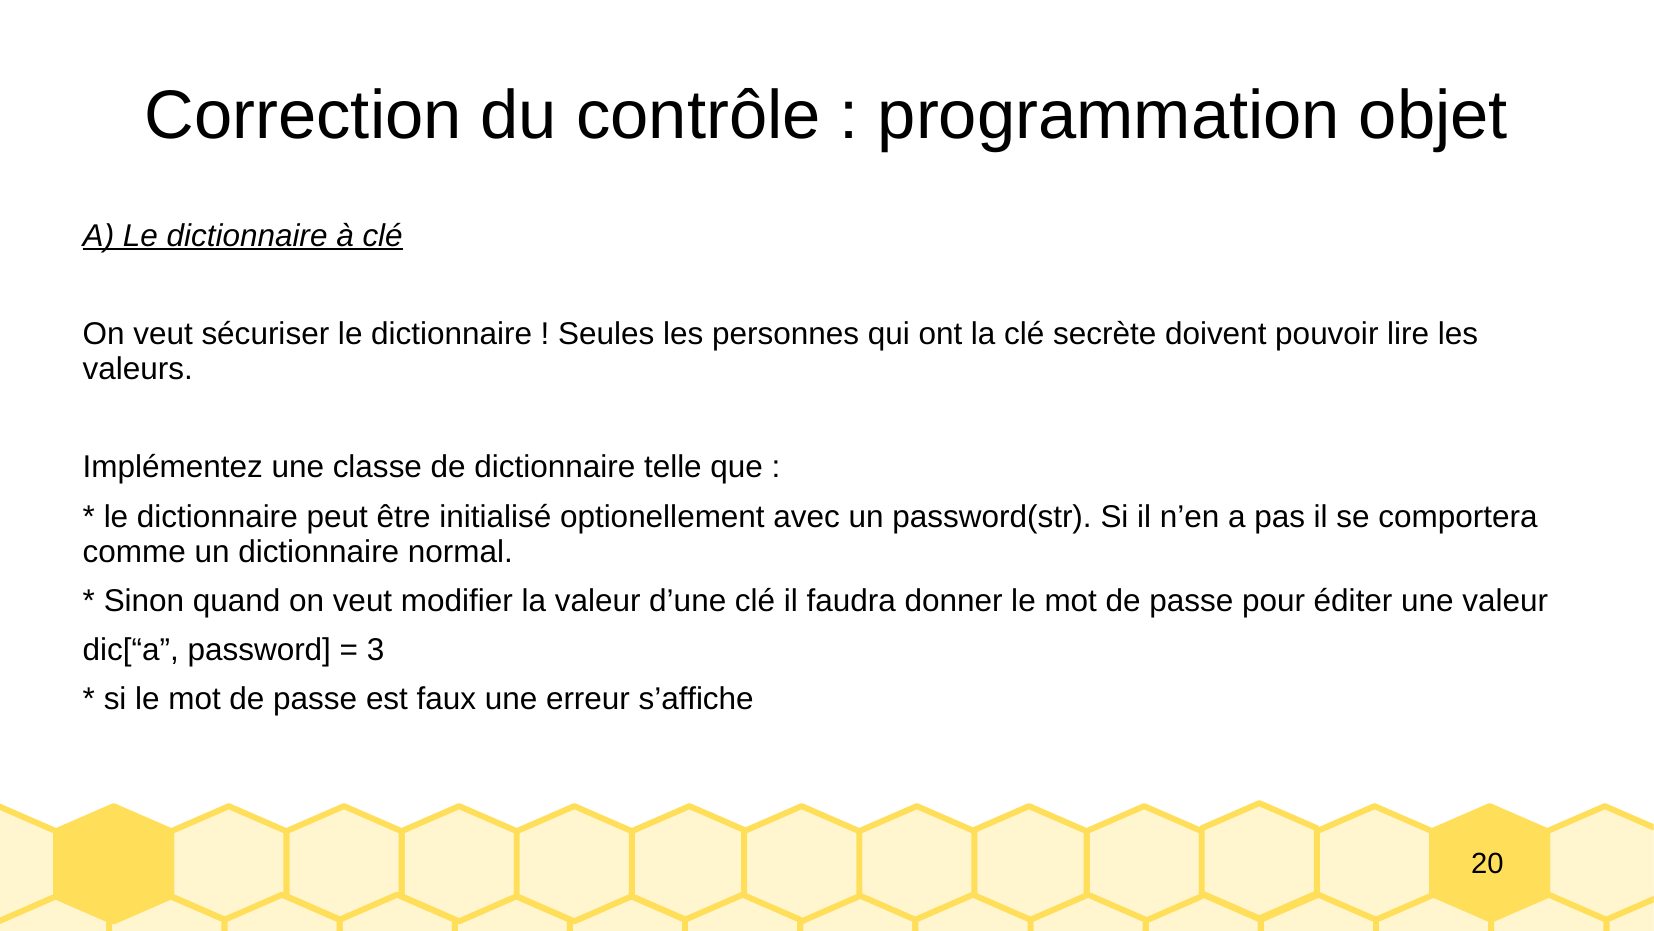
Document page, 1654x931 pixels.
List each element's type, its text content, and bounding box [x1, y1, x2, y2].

title Correction du contrôle : programmation objet [82, 37, 1571, 193]
list A) Le dictionnaire à clé On veut sécuriser le dictionnaire ! Seules les personnes qui ont la clé secrète doivent pouvoir lire les valeurs. Implémentez une classe de dictionnaire telle que : * le dictionnaire peut être initialisé optionellement avec un password(str). Si il n’en a pas il se comportera comme un dictionnaire normal. * Sinon quand on veut modifier la valeur d’une clé il faudra donner le mot de passe pour éditer une valeur dic[“a”, password] = 3 * si le mot de passe est faux une erreur s’affiche [82, 217, 1571, 758]
